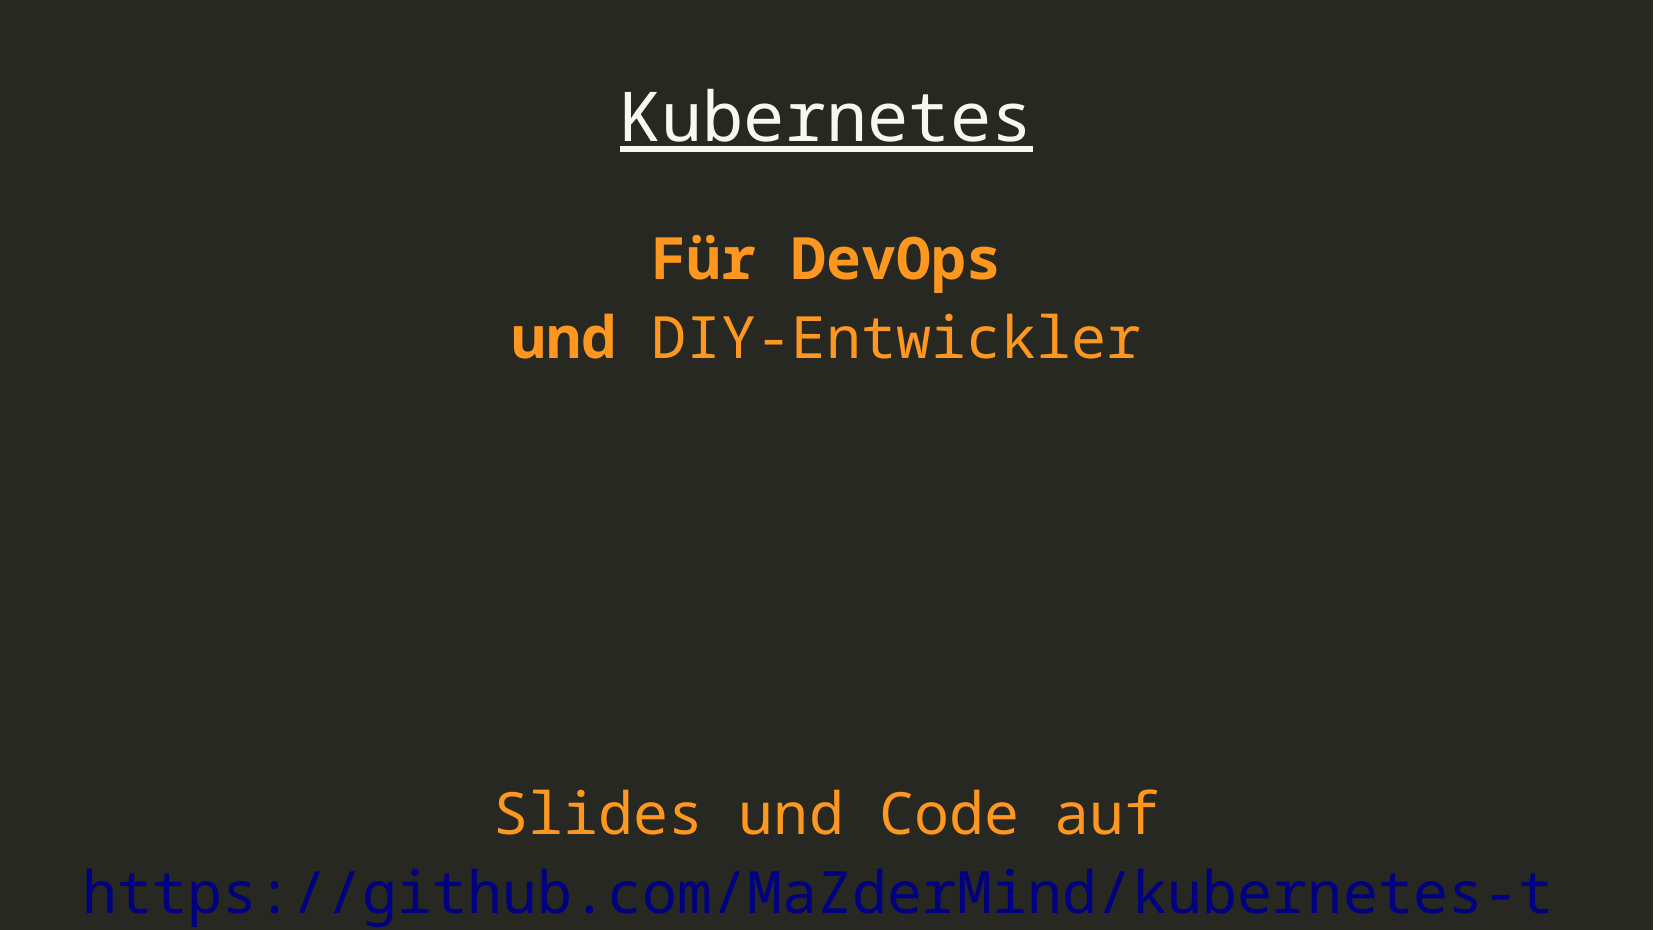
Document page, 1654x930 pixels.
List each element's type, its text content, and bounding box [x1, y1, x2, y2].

title Kubernetes [82, 36, 1571, 193]
subtitle Für DevOps und DIY-Entwickler Slides und Code auf https://github.com/MaZderMind/kubernetes-techtalk [82, 217, 1571, 828]
